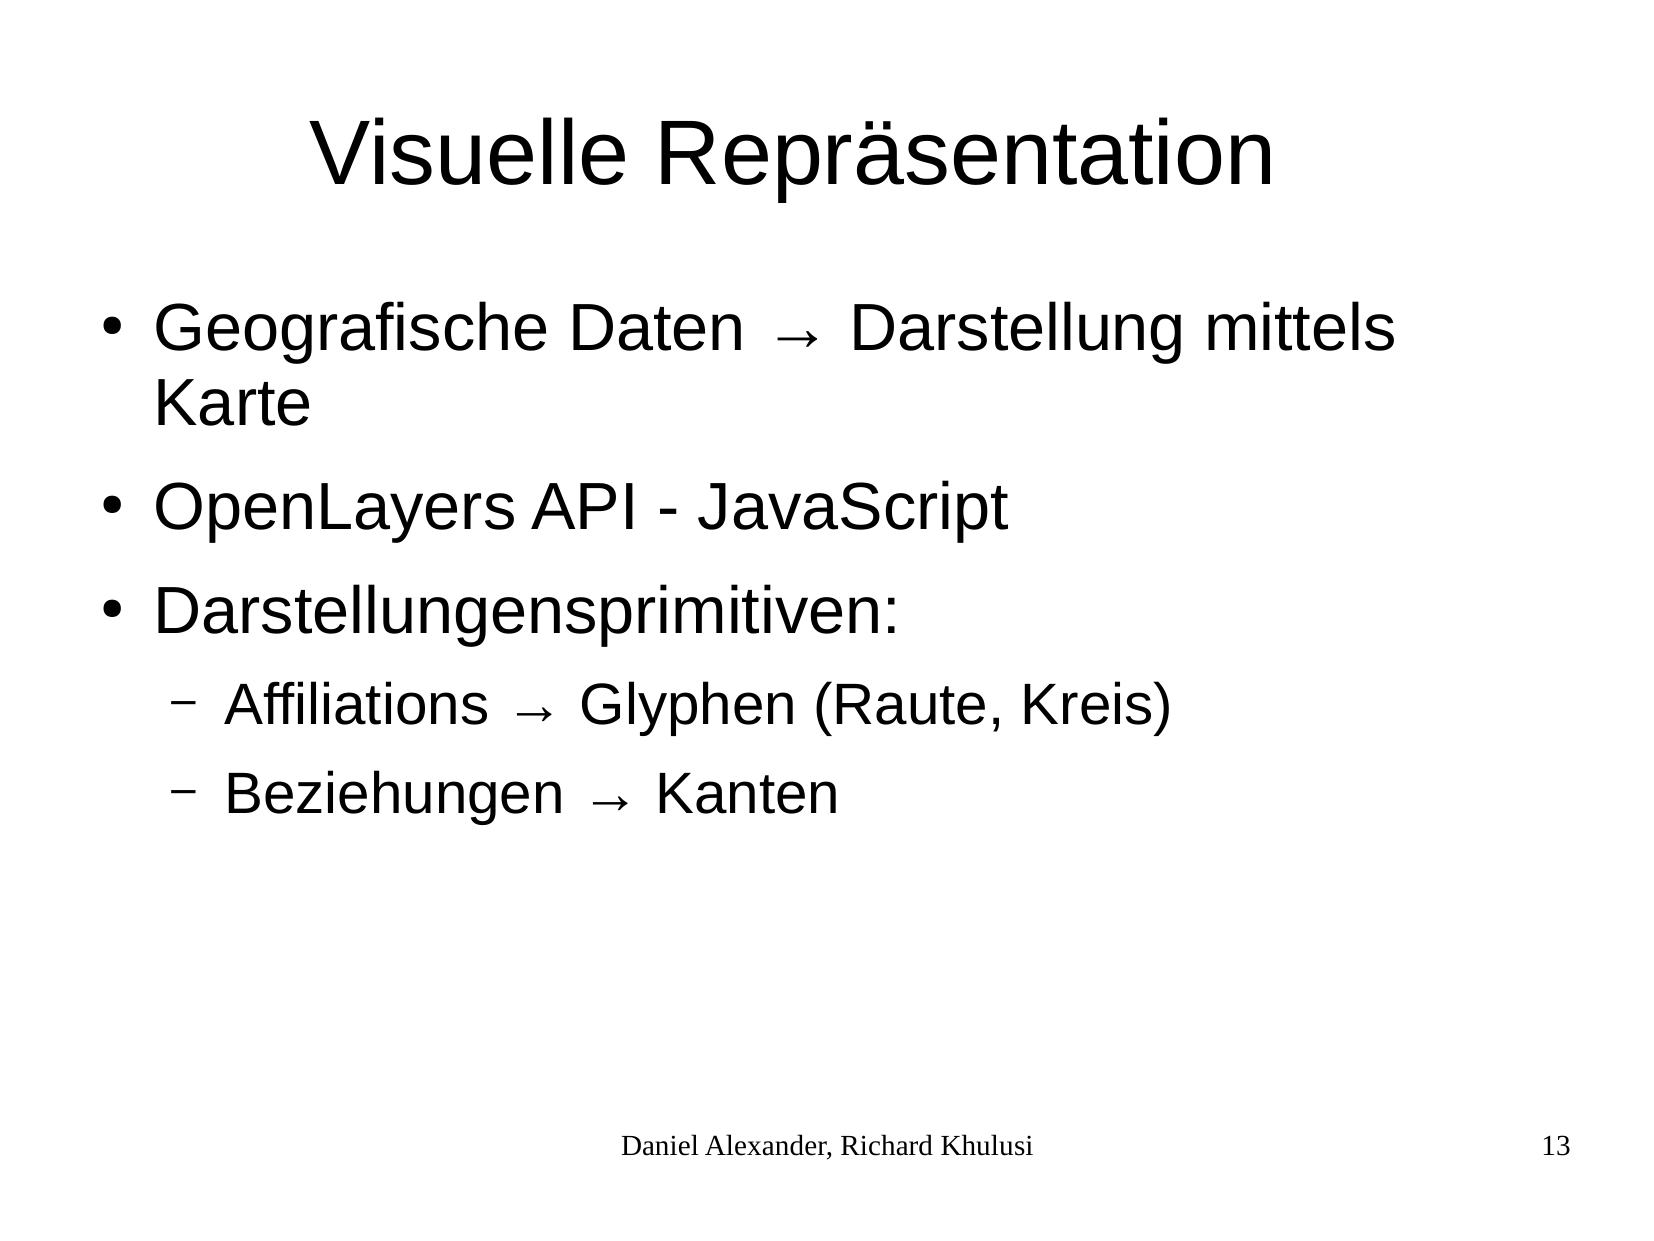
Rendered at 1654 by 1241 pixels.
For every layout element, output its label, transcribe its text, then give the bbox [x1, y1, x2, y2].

title Visuelle Repräsentation [82, 49, 1571, 257]
list Geografische Daten → Darstellung mittels Karte OpenLayers API - JavaScript Darstellungensprimitiven: Affiliations → Glyphen (Raute, Kreis) Beziehungen → Kanten [82, 290, 1571, 1010]
